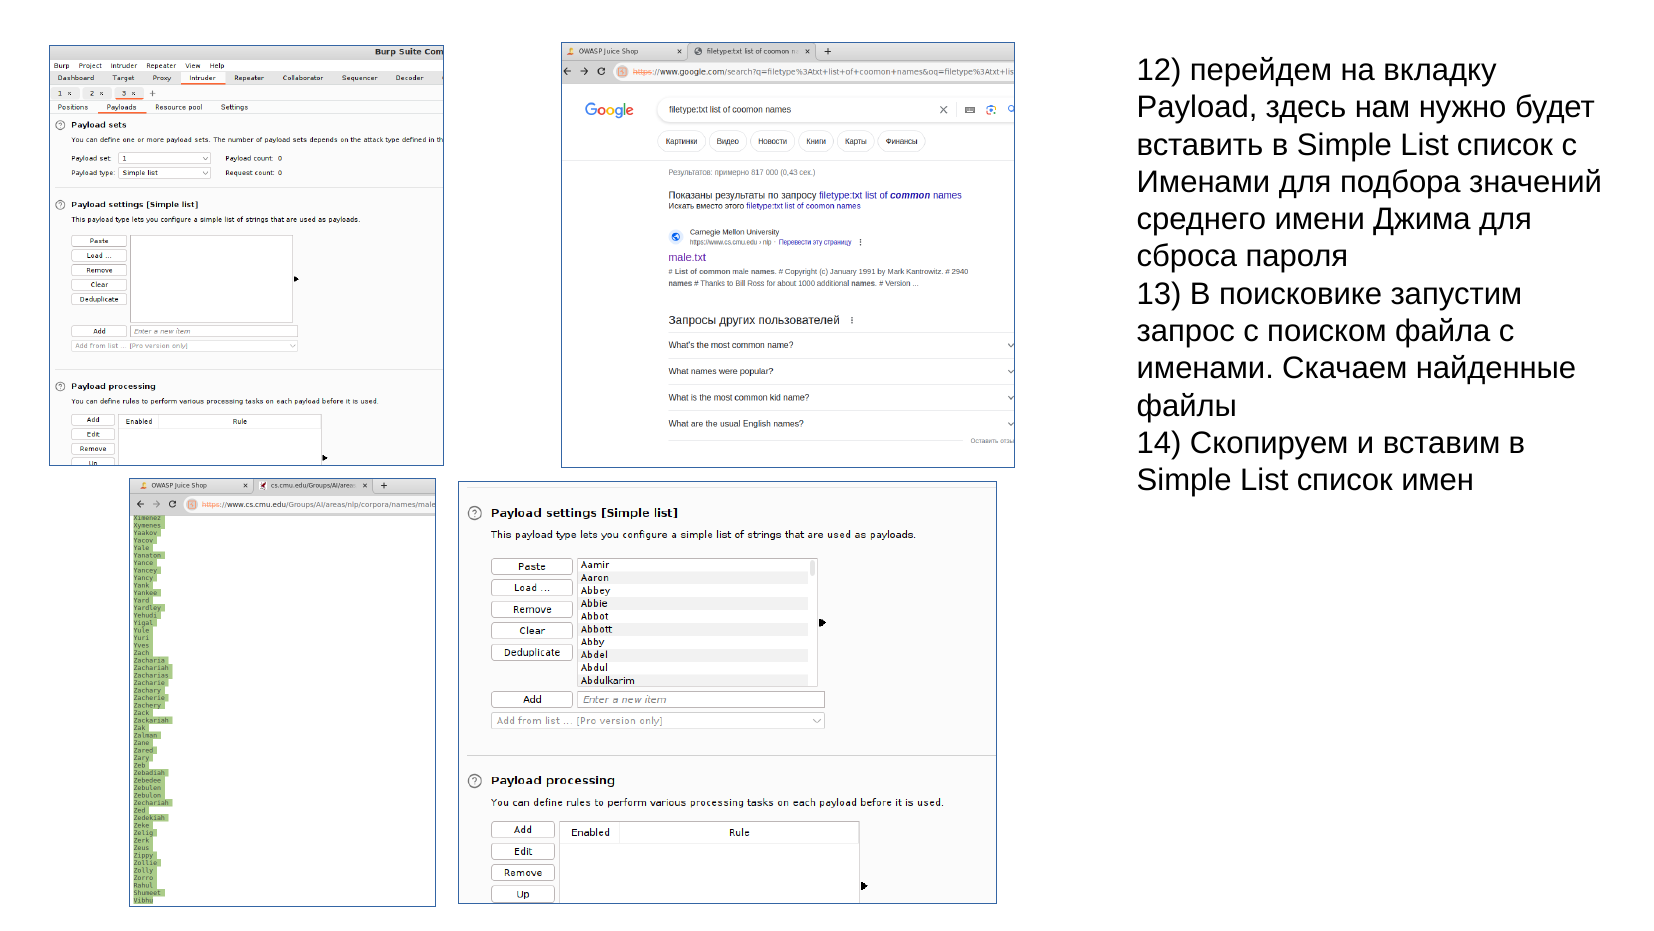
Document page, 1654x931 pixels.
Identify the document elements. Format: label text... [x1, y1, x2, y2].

picture [129, 478, 436, 907]
text_box 12) перейдем на вкладку Payload, здесь нам нужно будет вставить в Simple List список с Именами для подбора значений среднего имени Джима для сброса пароля 13) В поисковике запустим запрос с поиском файла с именами. Скачаем найденные файлы 14) Скопируем и вставим в Simple List список имен [1121, 42, 1627, 773]
picture [561, 42, 1015, 468]
picture [458, 481, 997, 904]
picture [49, 45, 444, 466]
